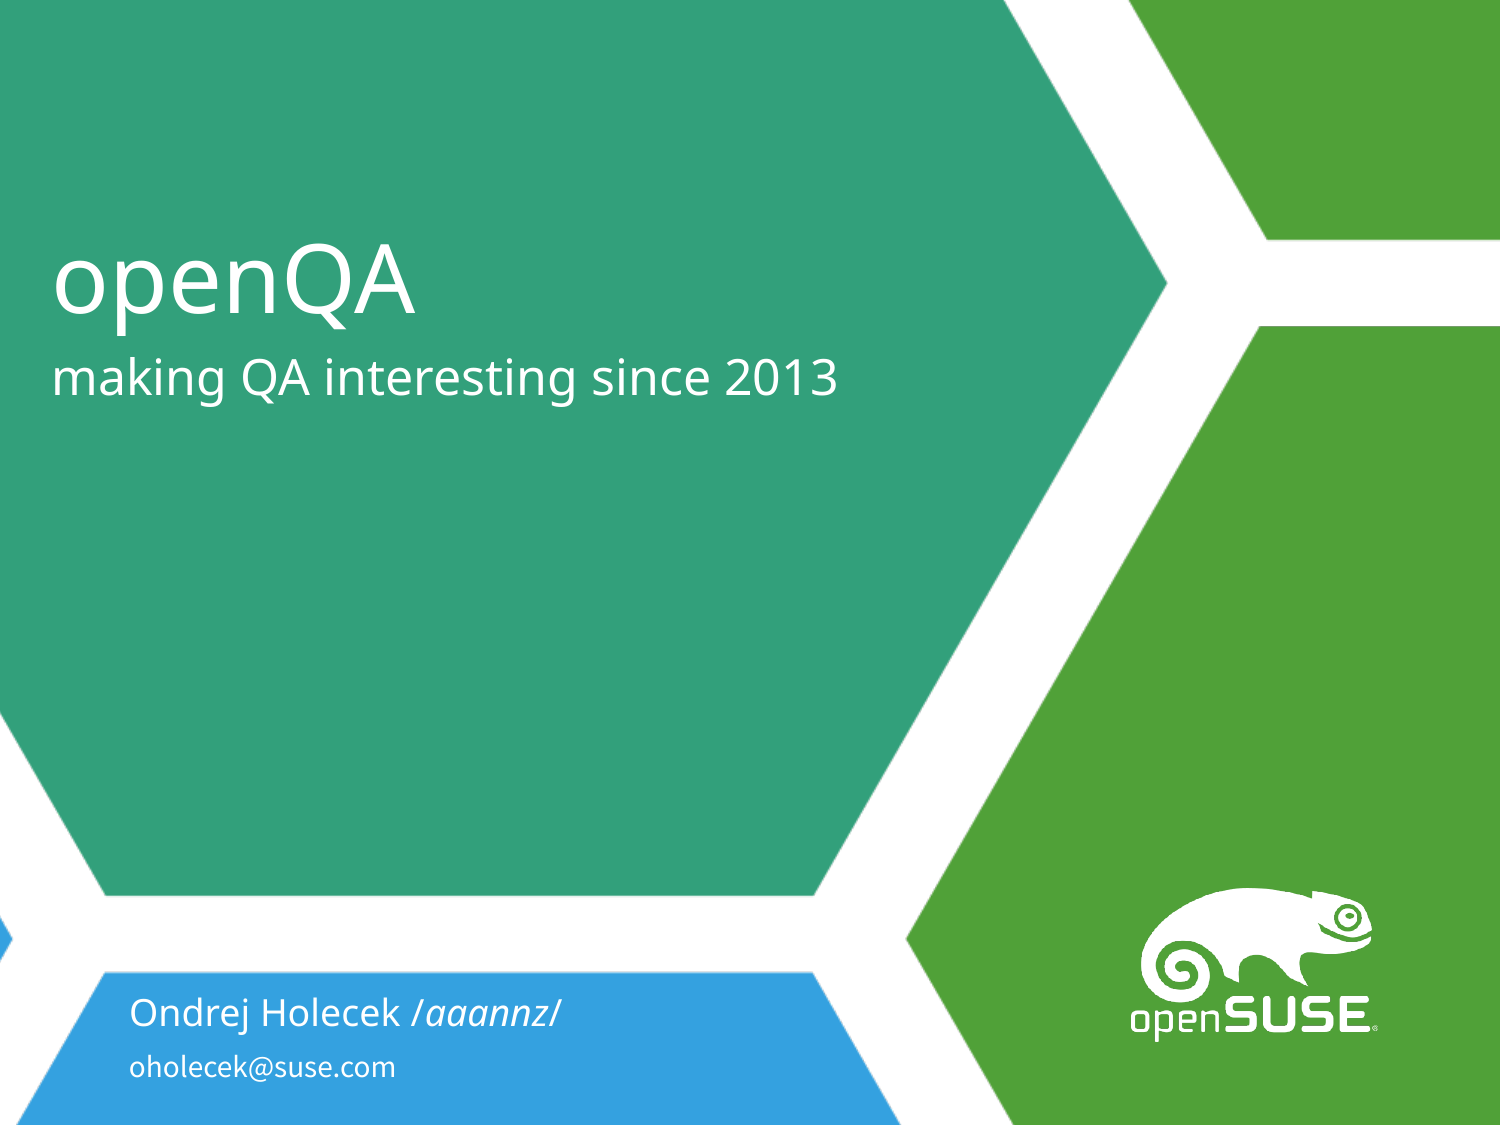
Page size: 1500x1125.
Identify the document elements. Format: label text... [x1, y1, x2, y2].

picture [0, 0, 1500, 1125]
list Ondrej Holecek /aaannz/ oholecek@suse.com [126, 986, 751, 1125]
title openQA making QA interesting since 2013 [51, 136, 1101, 410]
